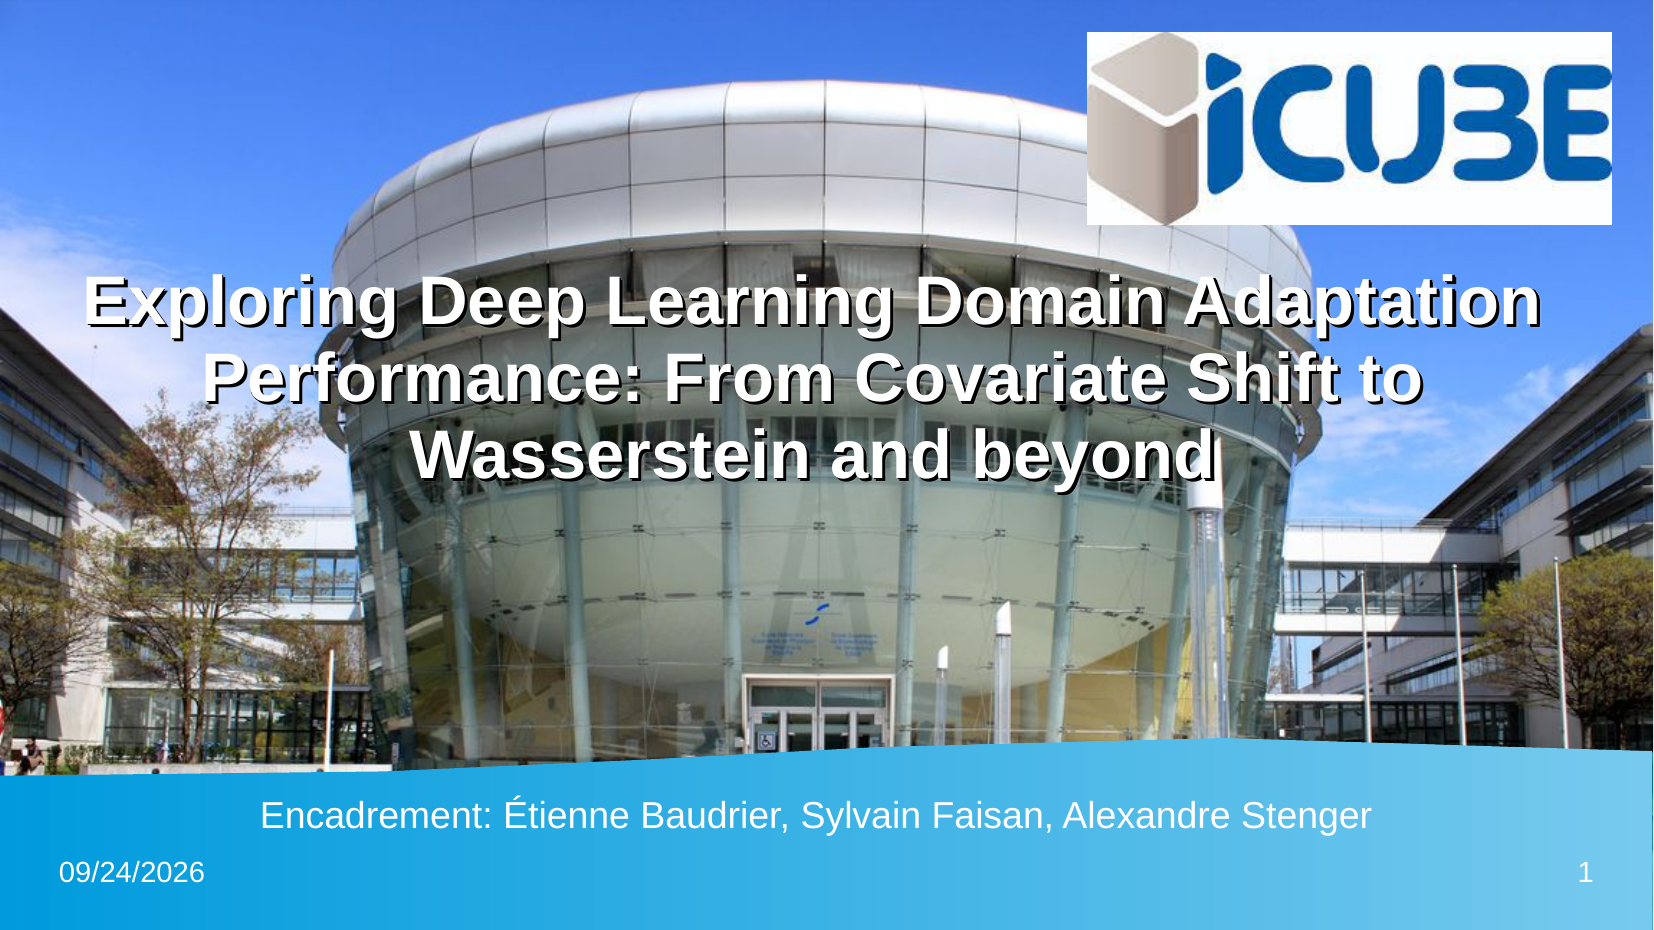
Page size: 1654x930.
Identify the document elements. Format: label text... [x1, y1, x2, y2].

picture [0, 0, 1654, 775]
text_box Encadrement: Étienne Baudrier, Sylvain Faisan, Alexandre Stenger [245, 787, 1388, 845]
title Exploring Deep Learning Domain Adaptation Performance: From Covariate Shift to Wasserstein and beyond [75, 257, 1551, 498]
